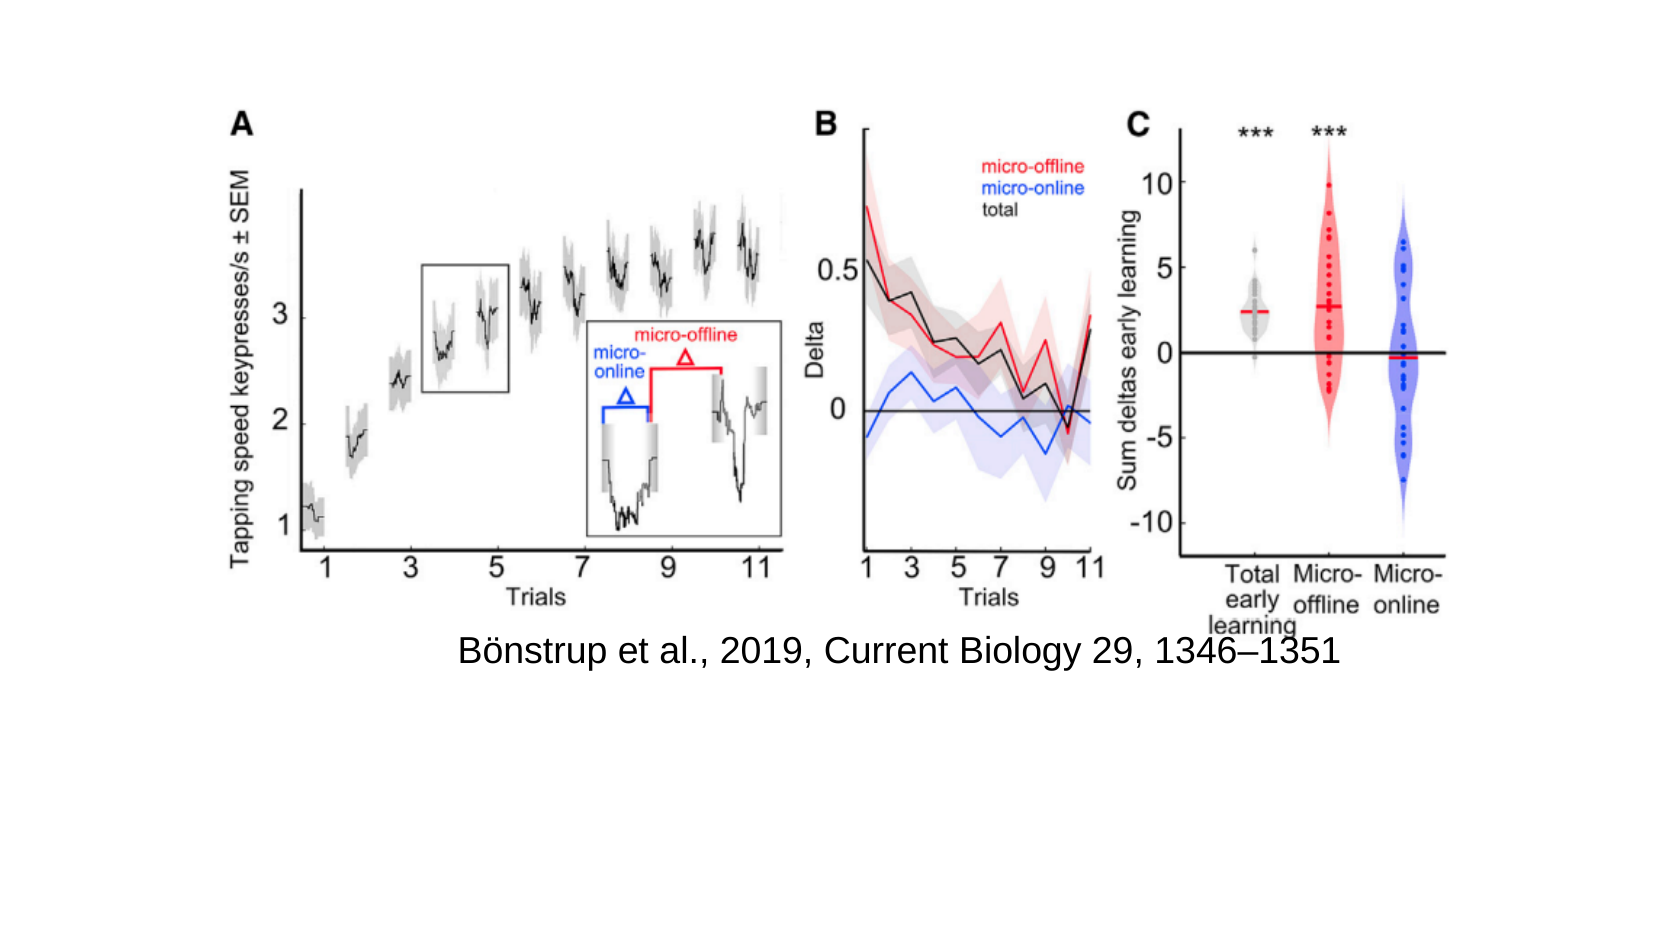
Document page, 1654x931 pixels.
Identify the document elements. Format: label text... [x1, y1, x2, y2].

text_box Bönstrup et al., 2019, Current Biology 29, 1346–1351 [442, 622, 1388, 680]
picture [206, 88, 1456, 650]
